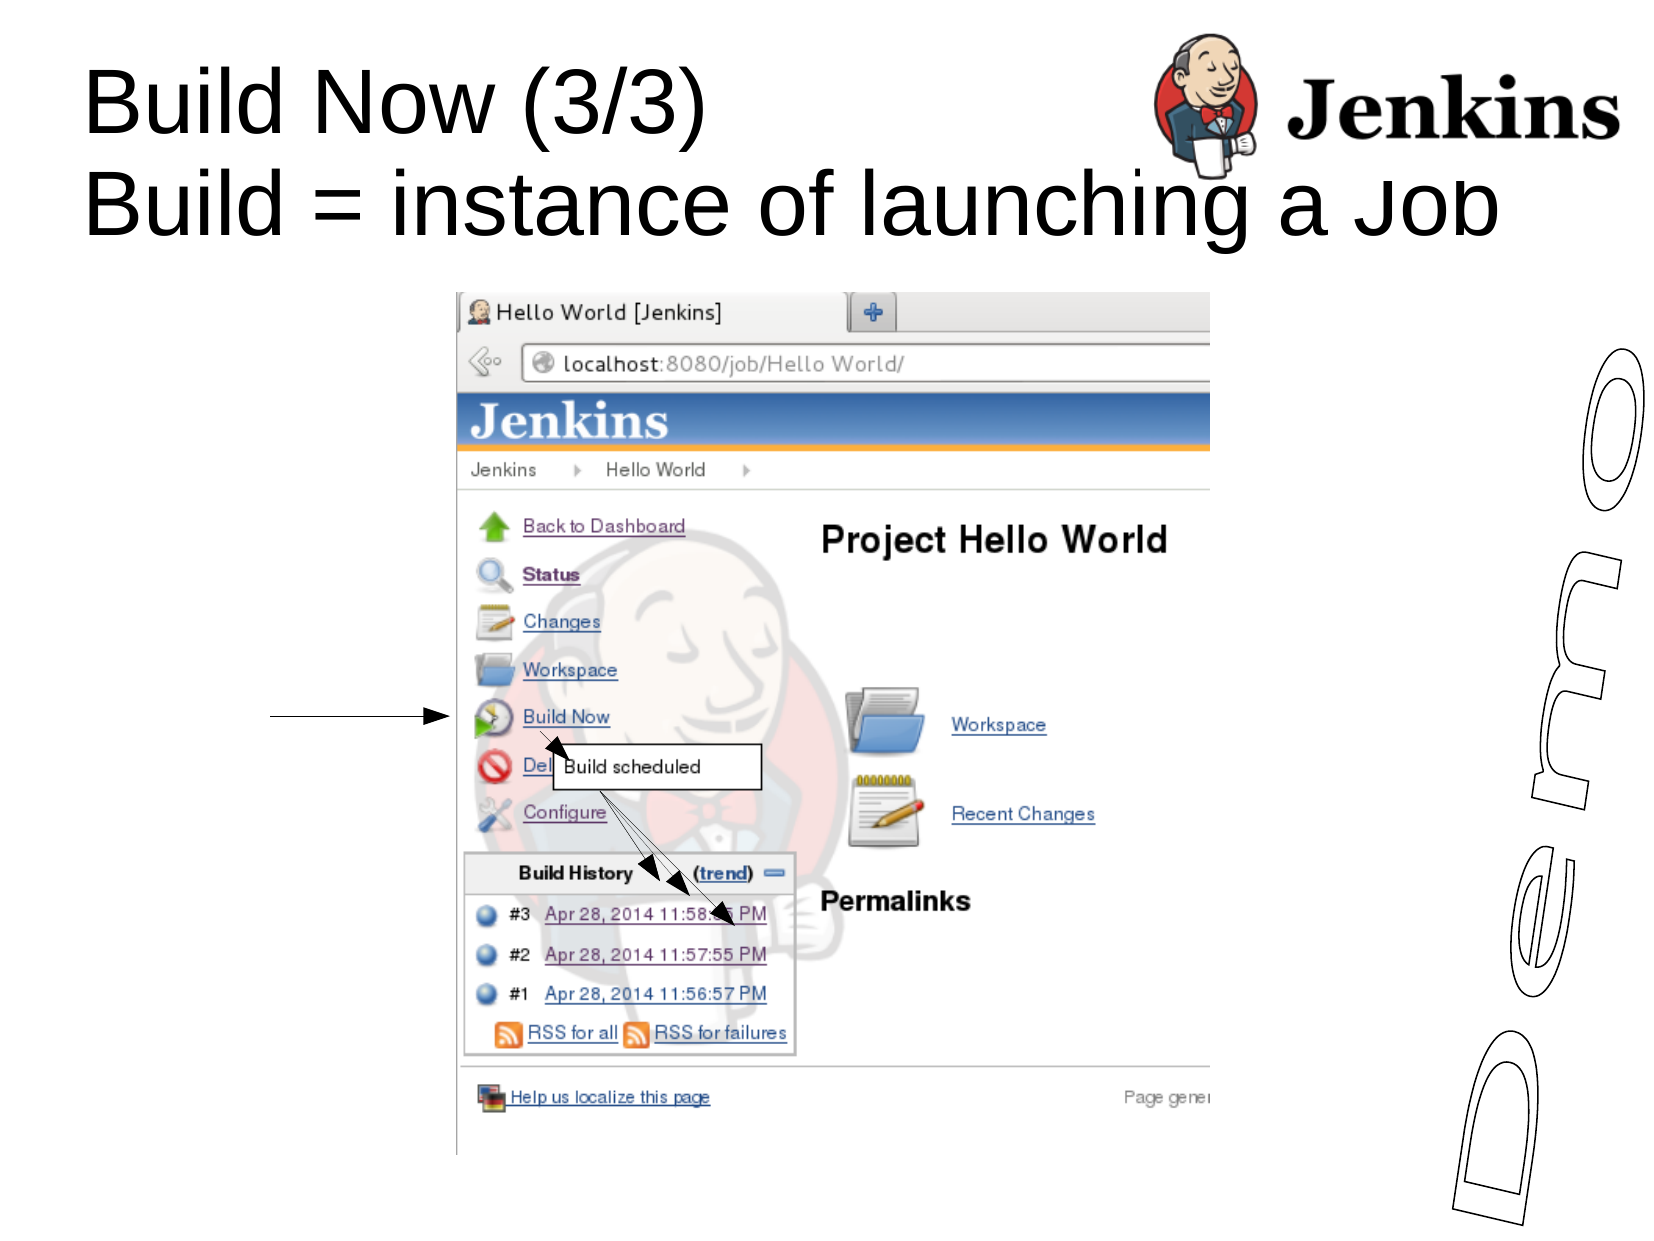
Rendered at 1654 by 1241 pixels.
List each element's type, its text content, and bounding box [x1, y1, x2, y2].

picture [1140, 29, 1623, 181]
text_box Demo [1510, 846, 1575, 997]
picture [456, 292, 1210, 1156]
text_box Demo [1531, 552, 1622, 810]
text_box Demo [1452, 1031, 1538, 1226]
text_box Demo [1583, 349, 1644, 511]
title Build Now (3/3) Build = instance of launching a Job [82, 49, 1571, 257]
